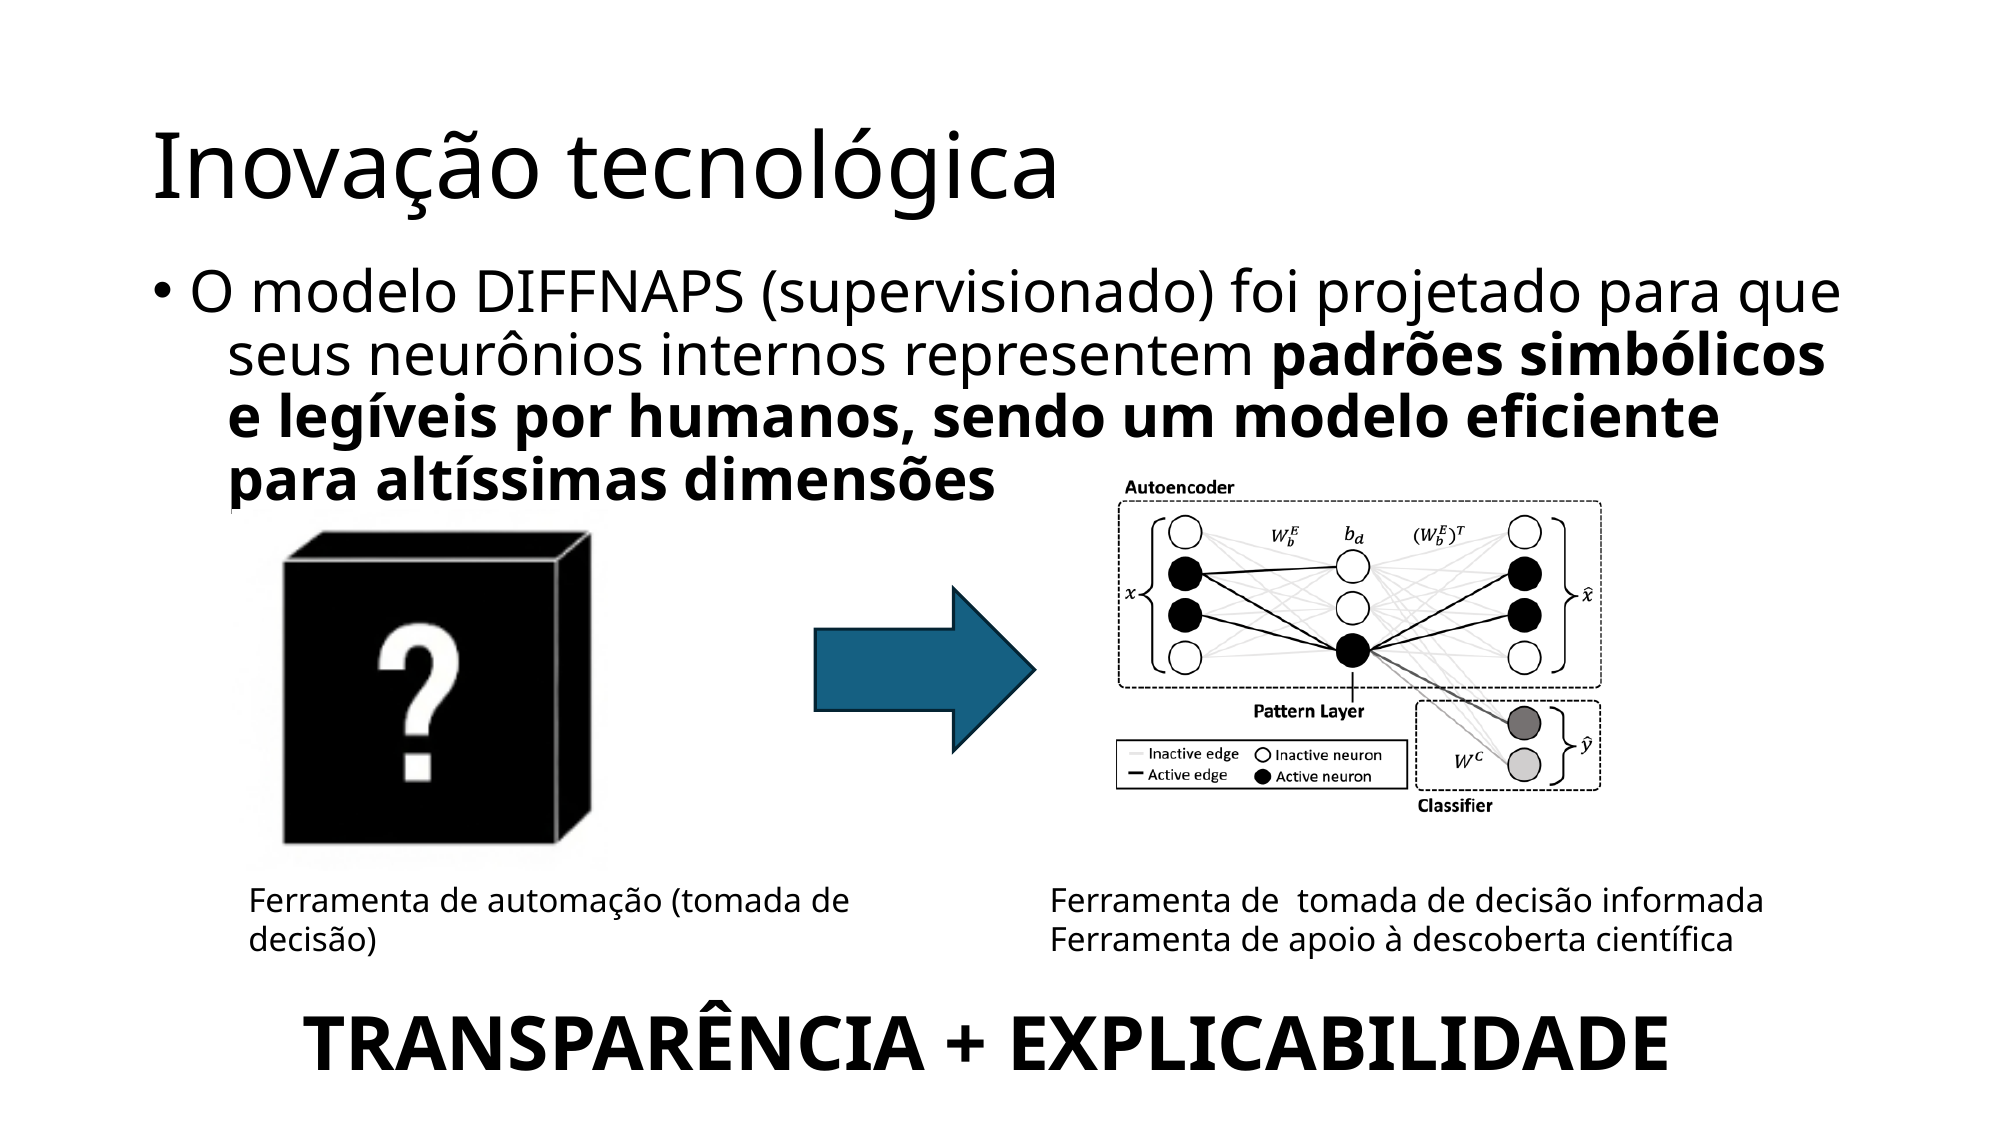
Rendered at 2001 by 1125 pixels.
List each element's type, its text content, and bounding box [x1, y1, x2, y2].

title Inovação tecnológica [137, 59, 1863, 254]
text_box TRANSPARÊNCIA + EXPLICABILIDADE [111, 988, 1864, 1095]
picture [1071, 466, 1638, 827]
text_box Ferramenta de tomada de decisão informada Ferramenta de apoio à descoberta científica [1034, 871, 1883, 1008]
picture [232, 509, 608, 871]
list O modelo DIFFNAPS (supervisionado) foi projetado para que seus neurônios internos representem padrões simbólicos e legíveis por humanos, sendo um modelo eficiente para altíssimas dimensões [137, 254, 1863, 538]
text_box Ferramenta de automação (tomada de decisão) [233, 871, 966, 927]
text_box [815, 588, 1035, 752]
